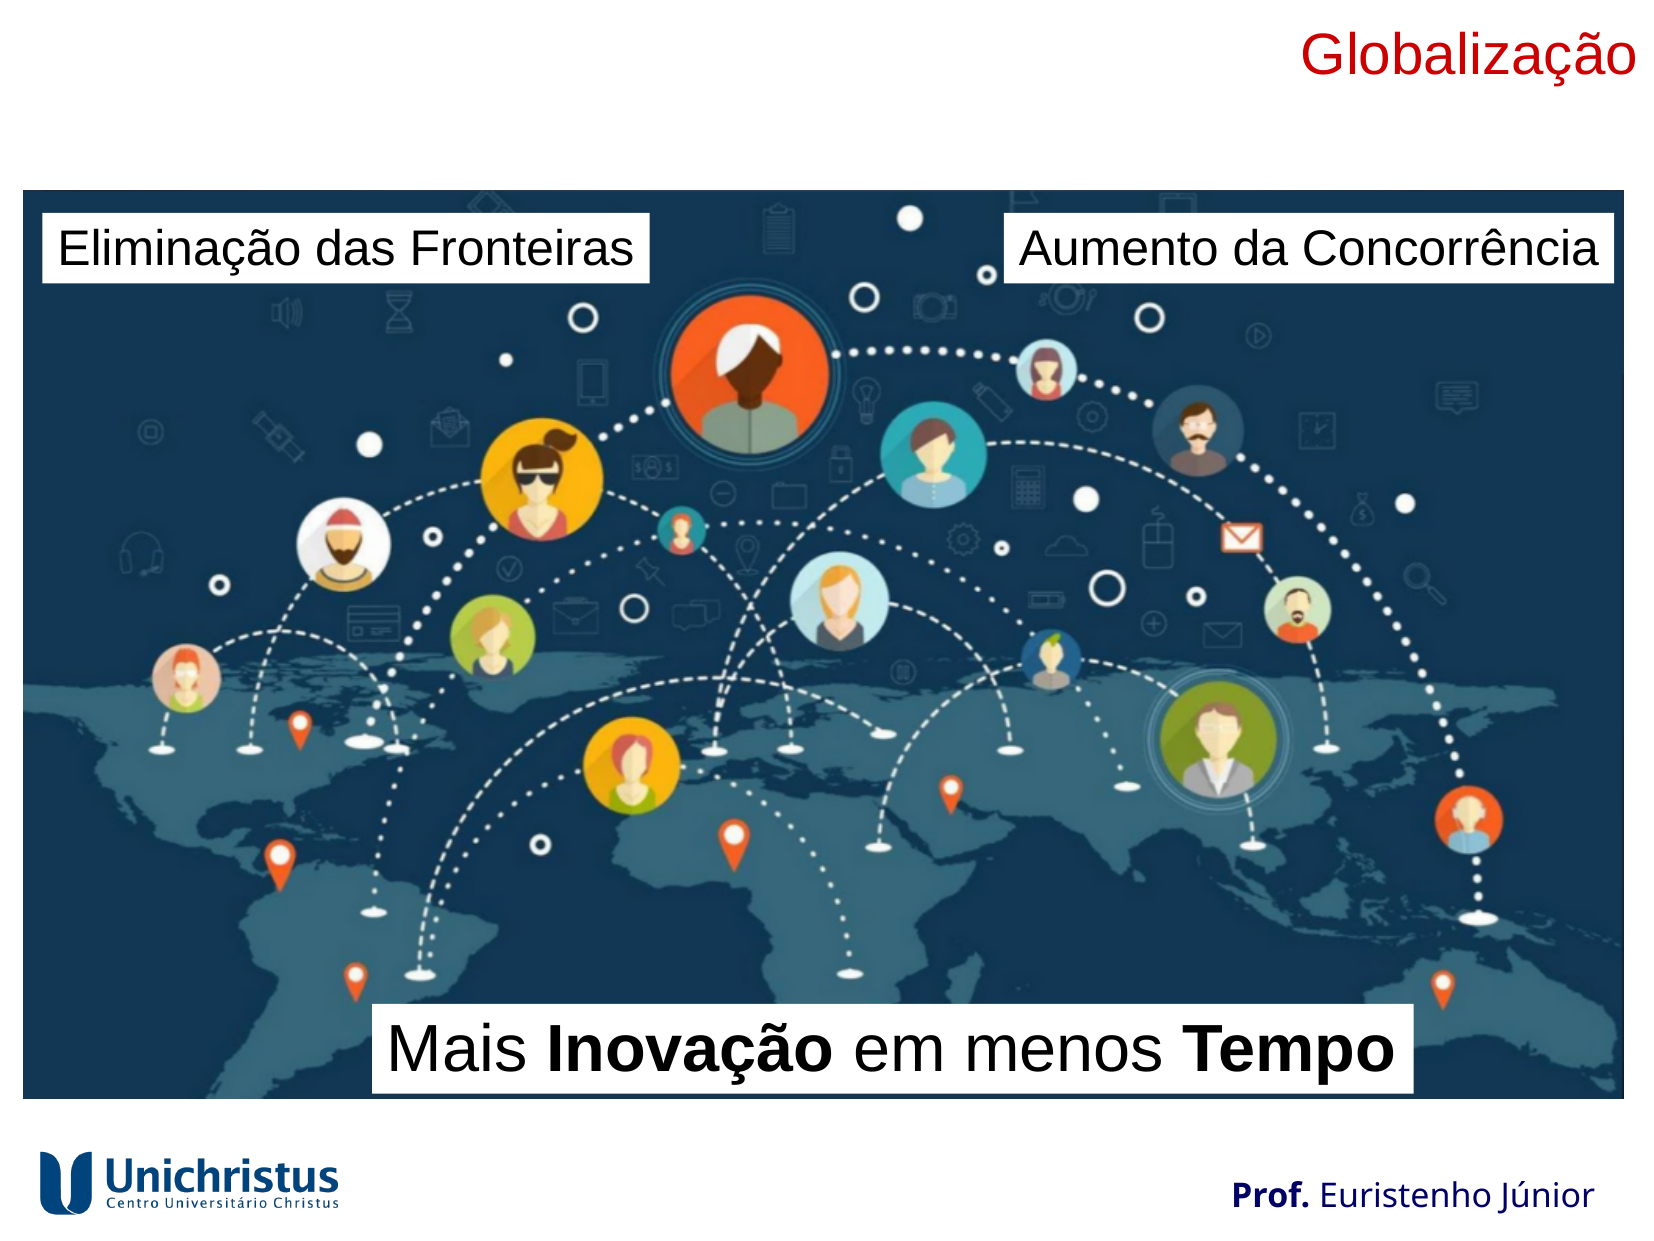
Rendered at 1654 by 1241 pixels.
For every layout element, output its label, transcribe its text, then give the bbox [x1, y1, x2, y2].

text_box Eliminação das Fronteiras [42, 212, 650, 284]
text_box Globalização [1286, 14, 1654, 95]
picture [35, 1148, 343, 1217]
text_box Prof. Euristenho Júnior [1216, 1163, 1654, 1224]
text_box Aumento da Concorrência [1003, 212, 1615, 284]
text_box Mais Inovação em menos Tempo [372, 1003, 1414, 1094]
picture [23, 190, 1624, 1099]
